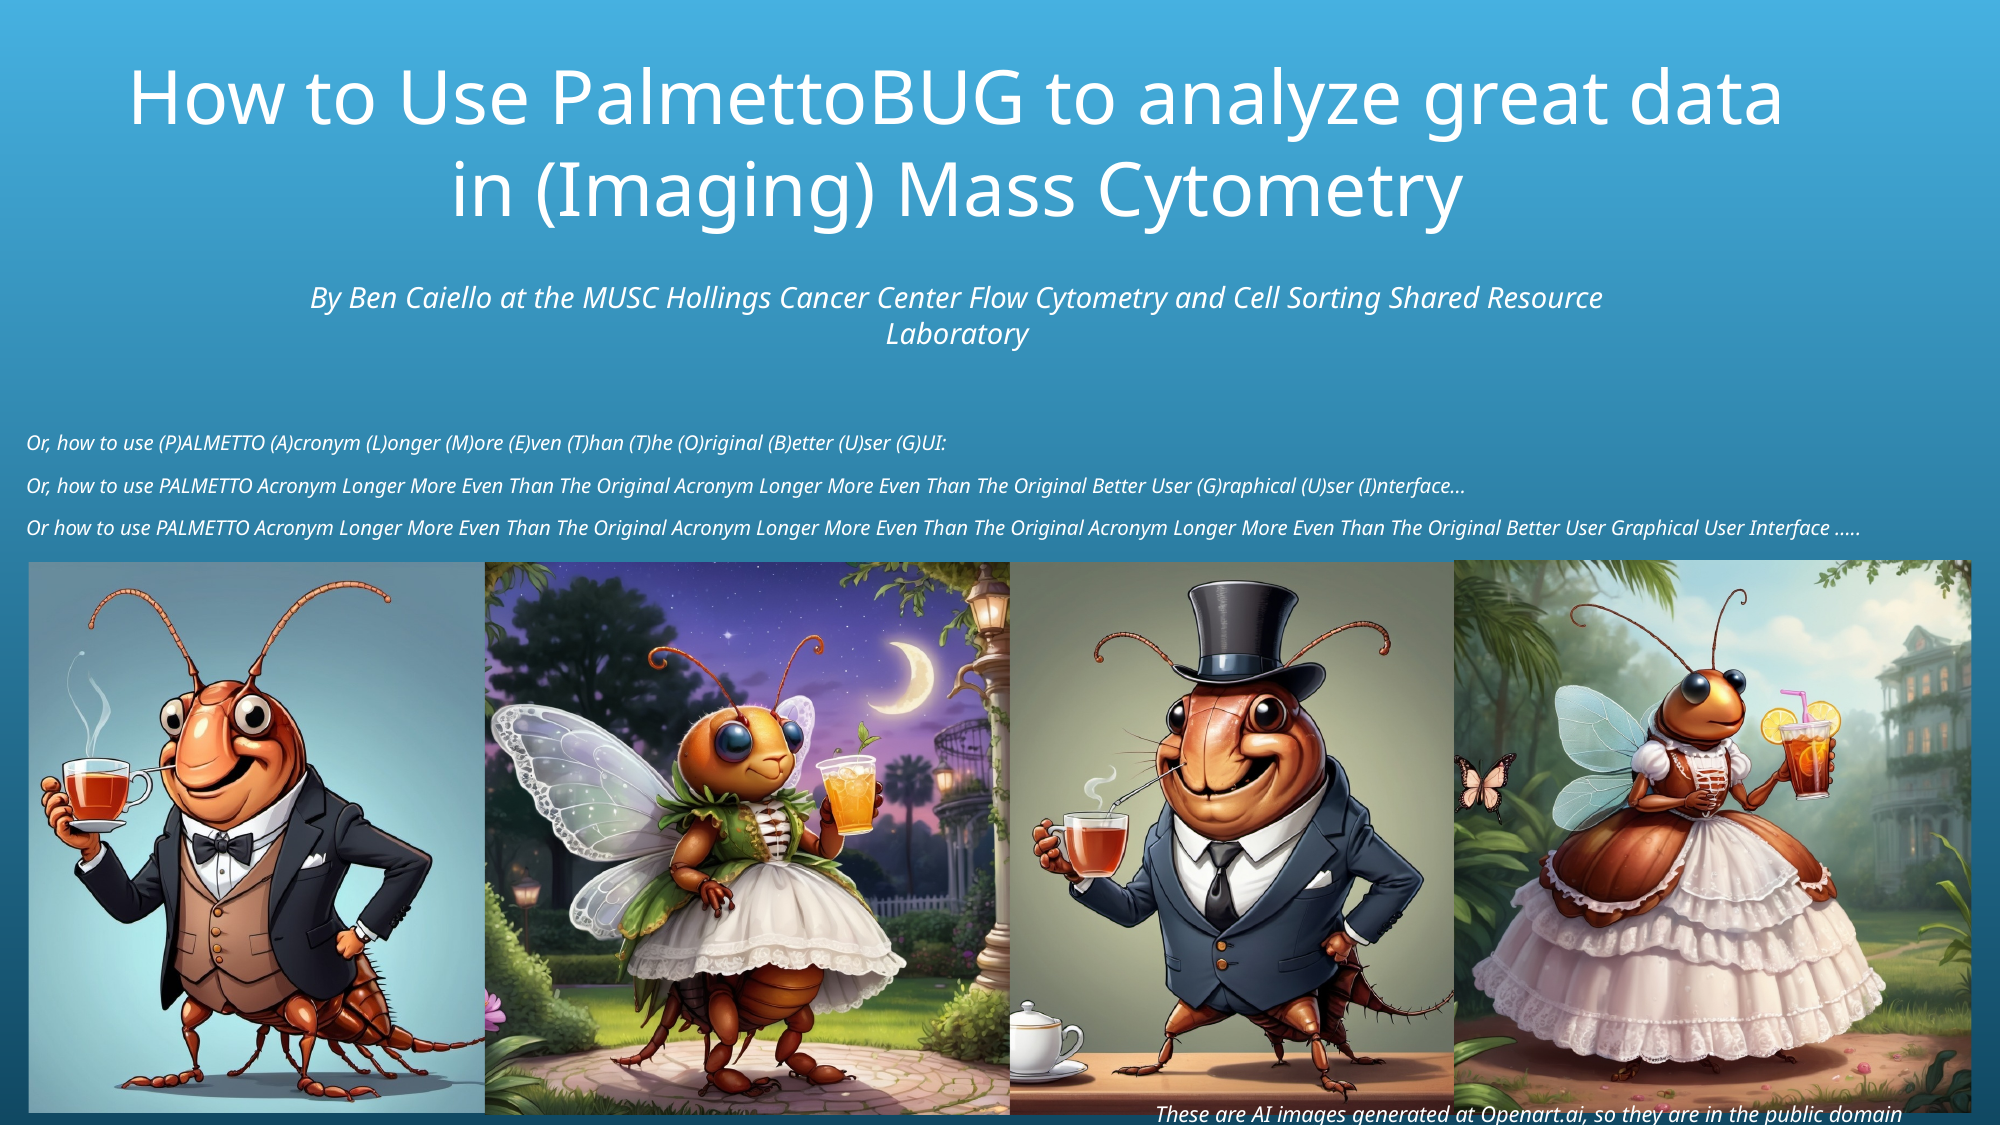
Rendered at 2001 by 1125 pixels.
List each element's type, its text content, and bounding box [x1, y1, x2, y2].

text_box These are AI images generated at Openart.ai, so they are in the public domain [1087, 1093, 1972, 1125]
picture [28, 560, 1972, 1115]
text_box Or, how to use (P)ALMETTO (A)cronym (L)onger (M)ore (E)ven (T)han (T)he (O)riginal (B)etter (U)ser (G)UI: Or, how to use PALMETTO Acronym Longer More Even Than The Original Acronym Longer More Even Than The Original Better User (G)raphical (U)ser (I)nterface… Or how to use PALMETTO Acronym Longer More Even Than The Original Acronym Longer More Even Than The Original Acronym Longer More Even Than The Original Better User Graphical User Interface ….. [10, 425, 1904, 555]
text_box By Ben Caiello at the MUSC Hollings Cancer Center Flow Cytometry and Cell Sorting Shared Resource Laboratory [247, 272, 1668, 326]
text_box How to Use PalmettoBUG to analyze great data in (Imaging) Mass Cytometry [78, 43, 1836, 263]
